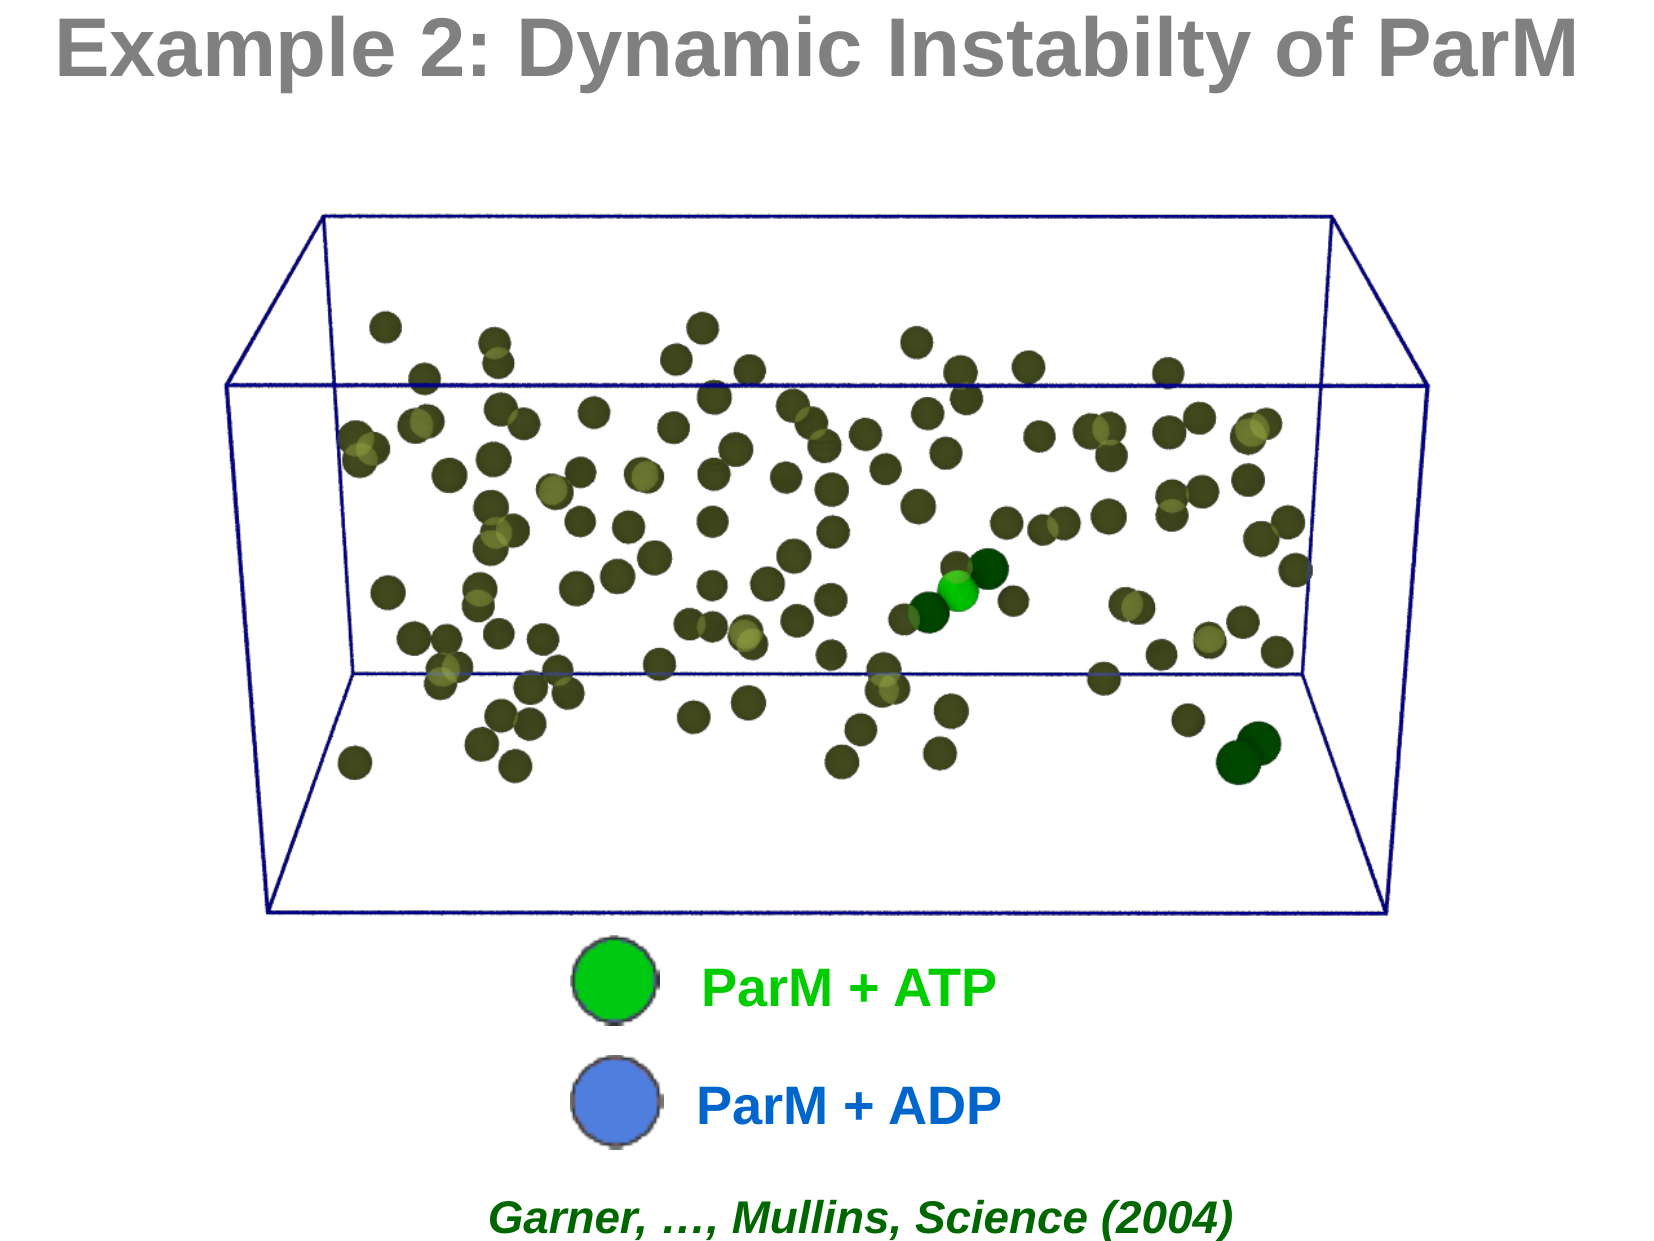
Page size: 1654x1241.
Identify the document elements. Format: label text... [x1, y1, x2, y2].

text_box ParM + ADP [662, 1063, 1038, 1144]
text_box ParM + ATP [662, 944, 1038, 1025]
picture [570, 1055, 664, 1150]
picture [570, 935, 660, 1026]
picture [0, 0, 1654, 931]
text_box Example 2: Dynamic Instabilty of ParM [0, 0, 1635, 140]
text_box Garner, …, Mullins, Science (2004) [323, 1154, 1399, 1241]
